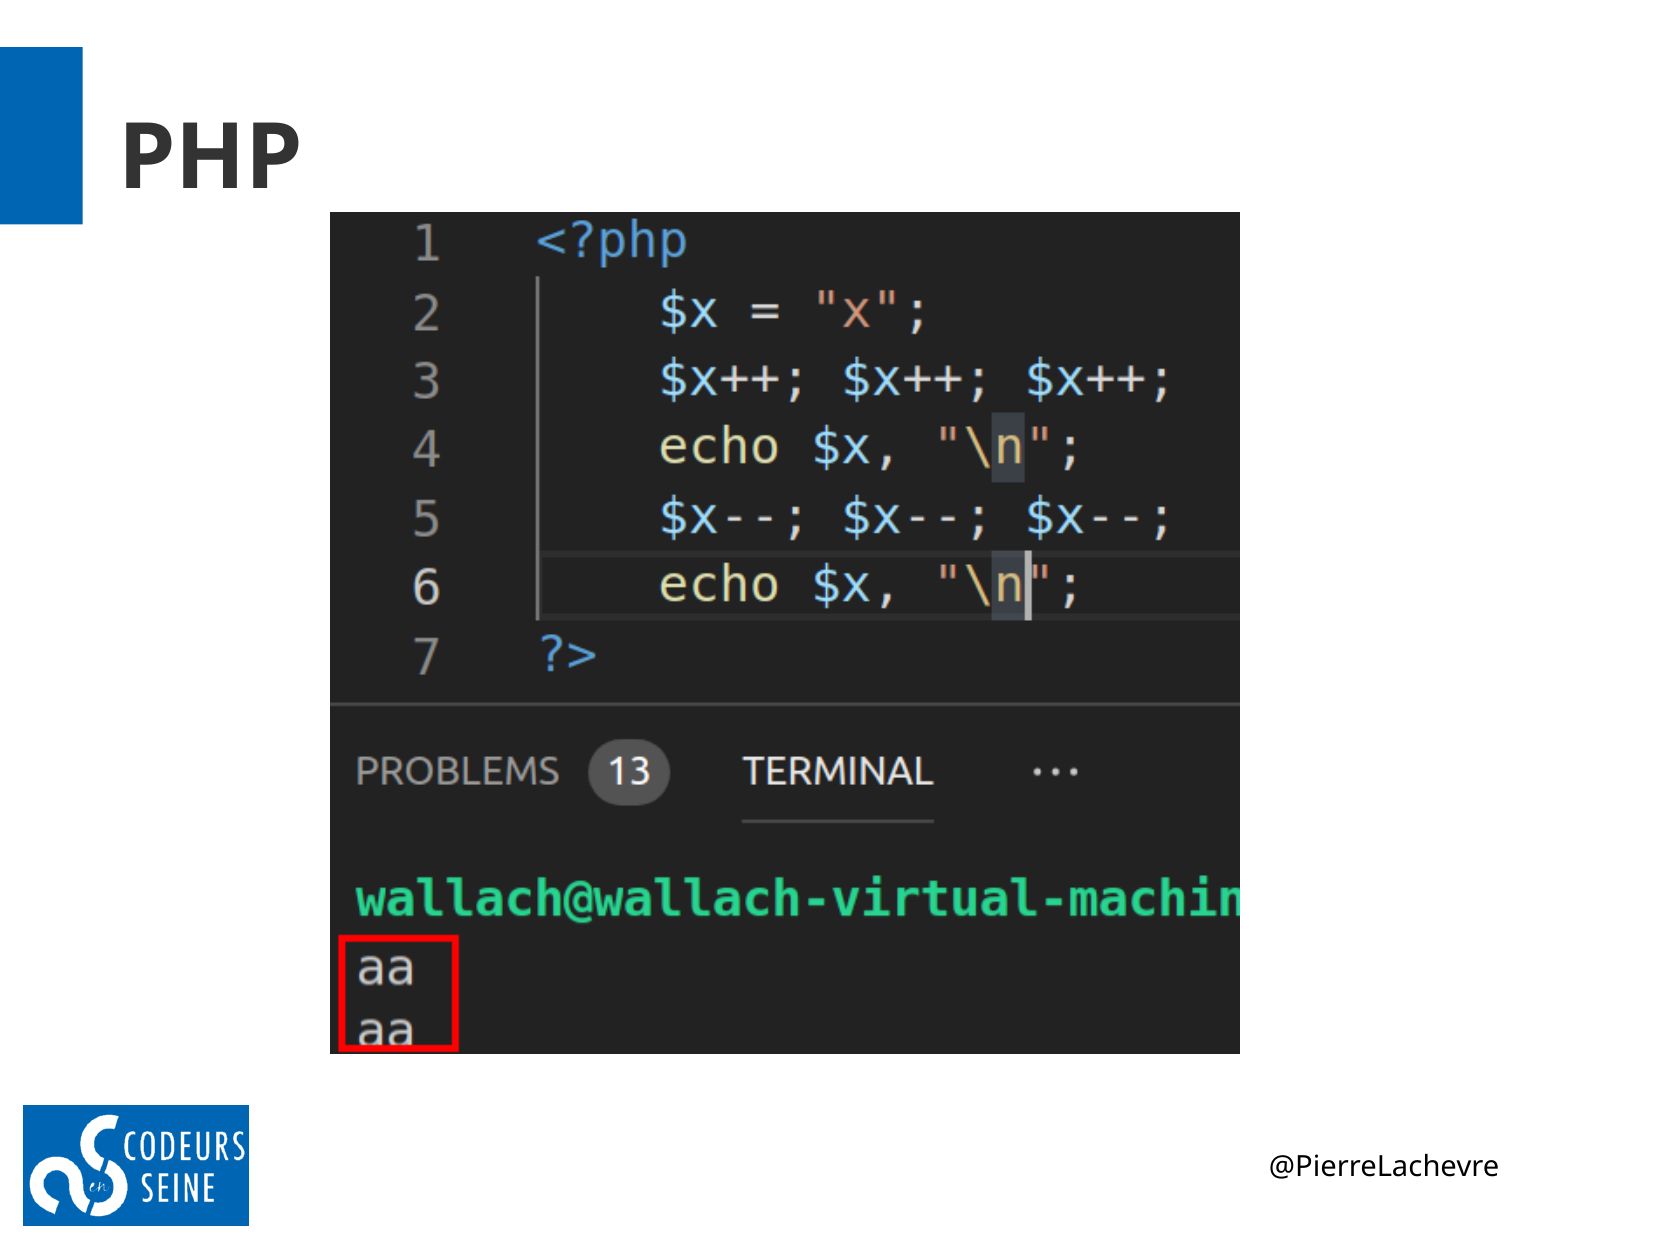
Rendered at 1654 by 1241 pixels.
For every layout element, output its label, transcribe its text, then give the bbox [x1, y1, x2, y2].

picture [330, 212, 1240, 1054]
title PHP [118, 49, 1571, 257]
picture [23, 1105, 249, 1226]
